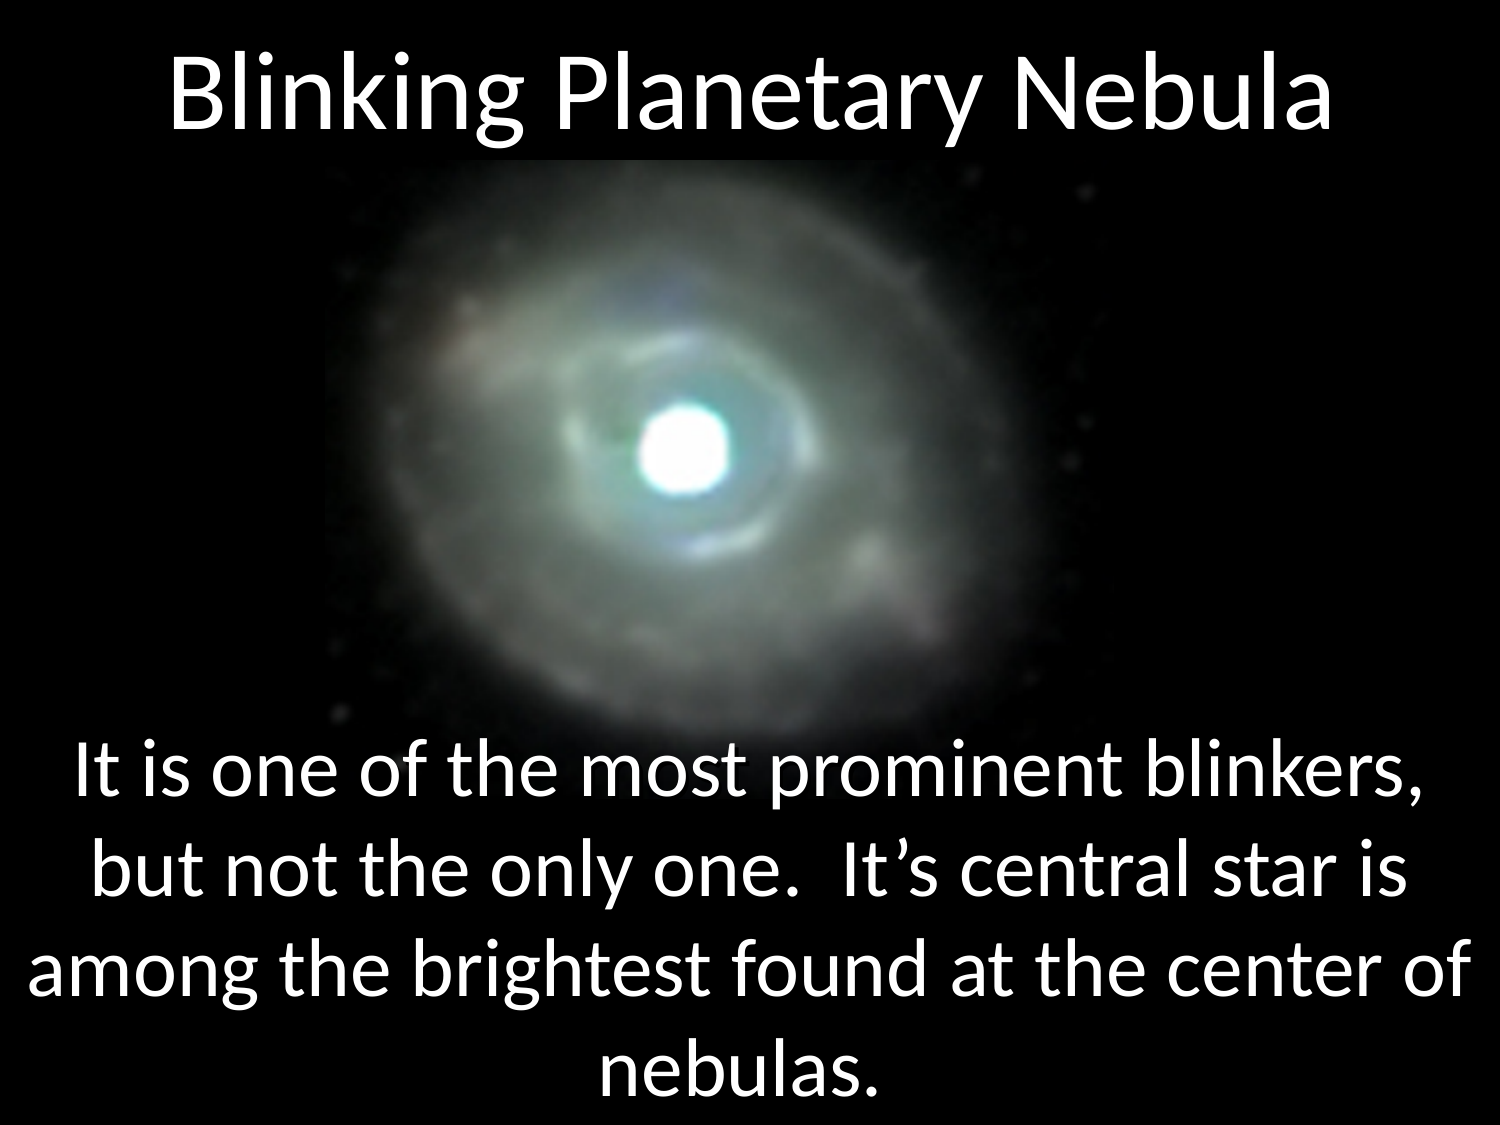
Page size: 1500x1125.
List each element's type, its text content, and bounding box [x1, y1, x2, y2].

picture [324, 161, 1114, 705]
text_box Blinking Planetary Nebula [4, 9, 1500, 161]
text_box It is one of the most prominent blinkers, but not the only one. It’s central star is among the brightest found at the center of nebulas. [0, 705, 1500, 1125]
